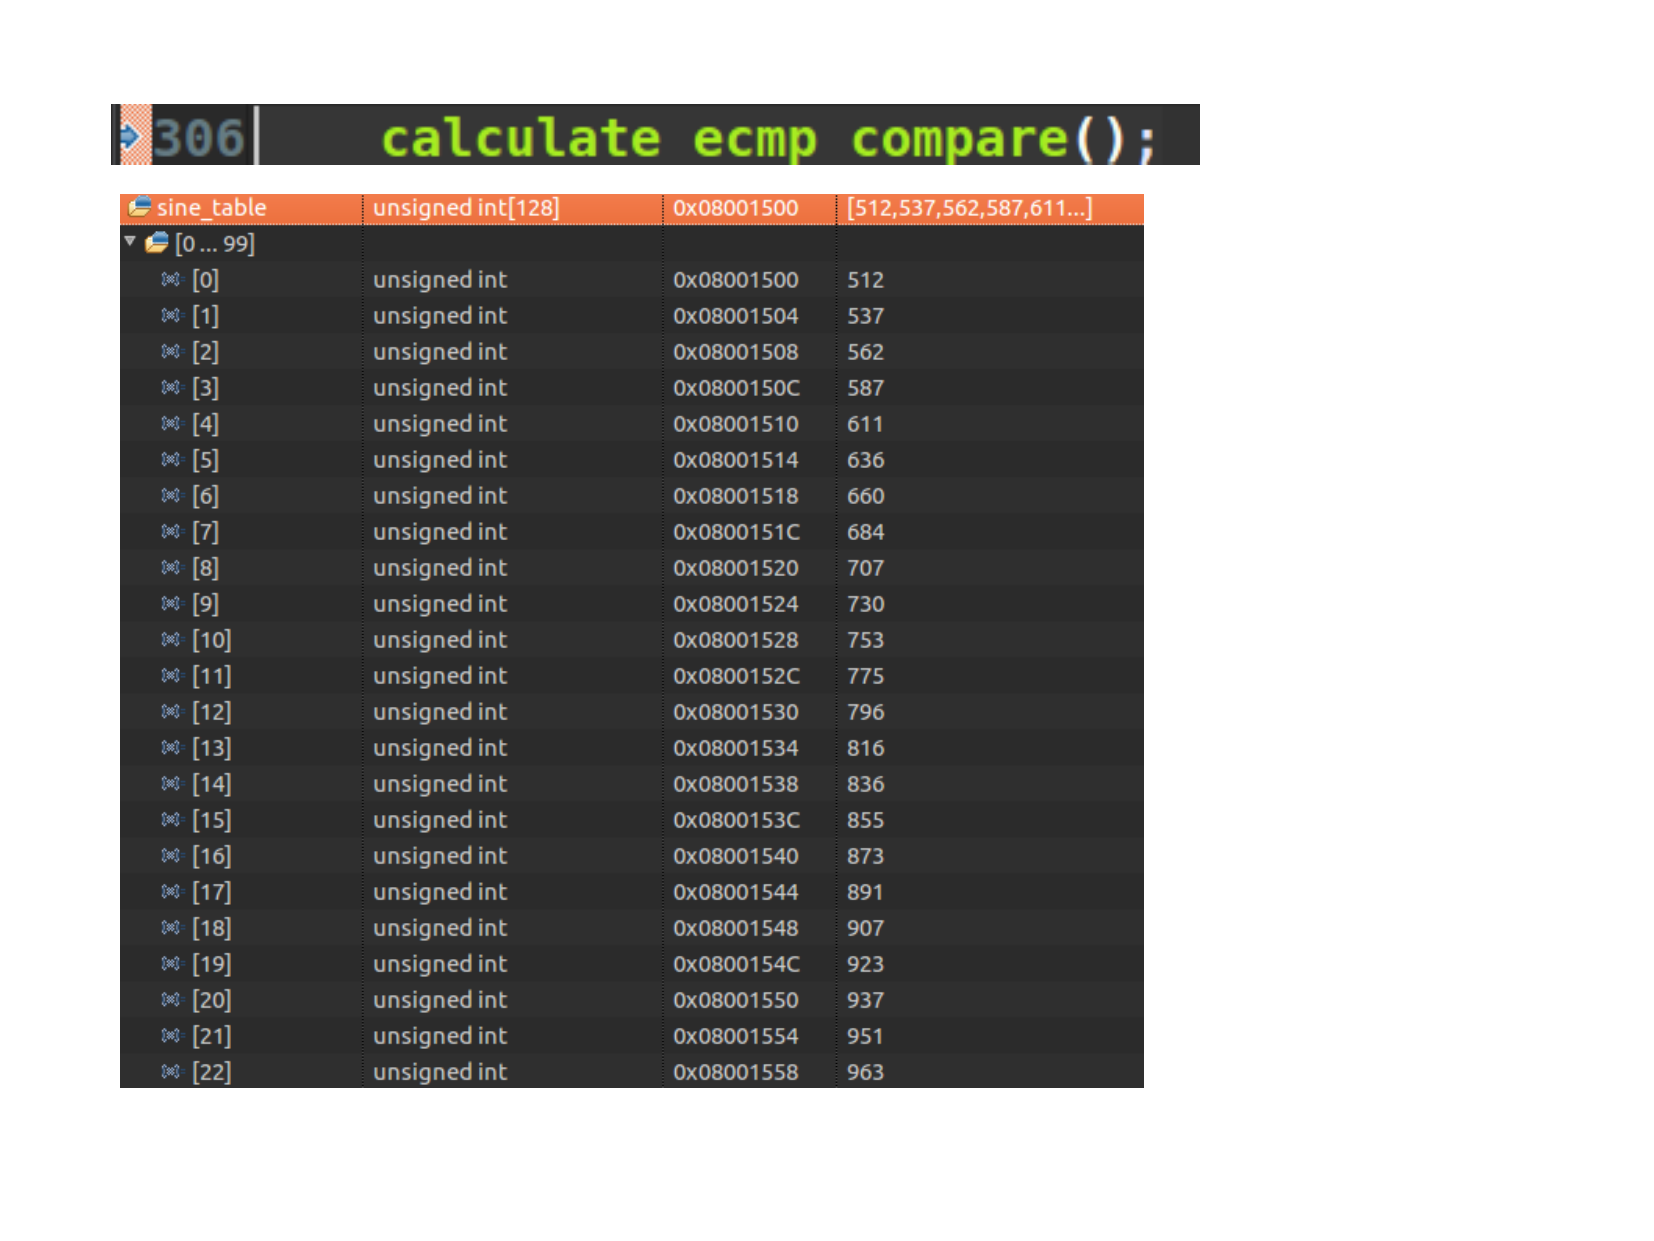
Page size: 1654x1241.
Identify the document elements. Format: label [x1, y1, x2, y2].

picture [111, 104, 1201, 166]
picture [120, 194, 1144, 1088]
